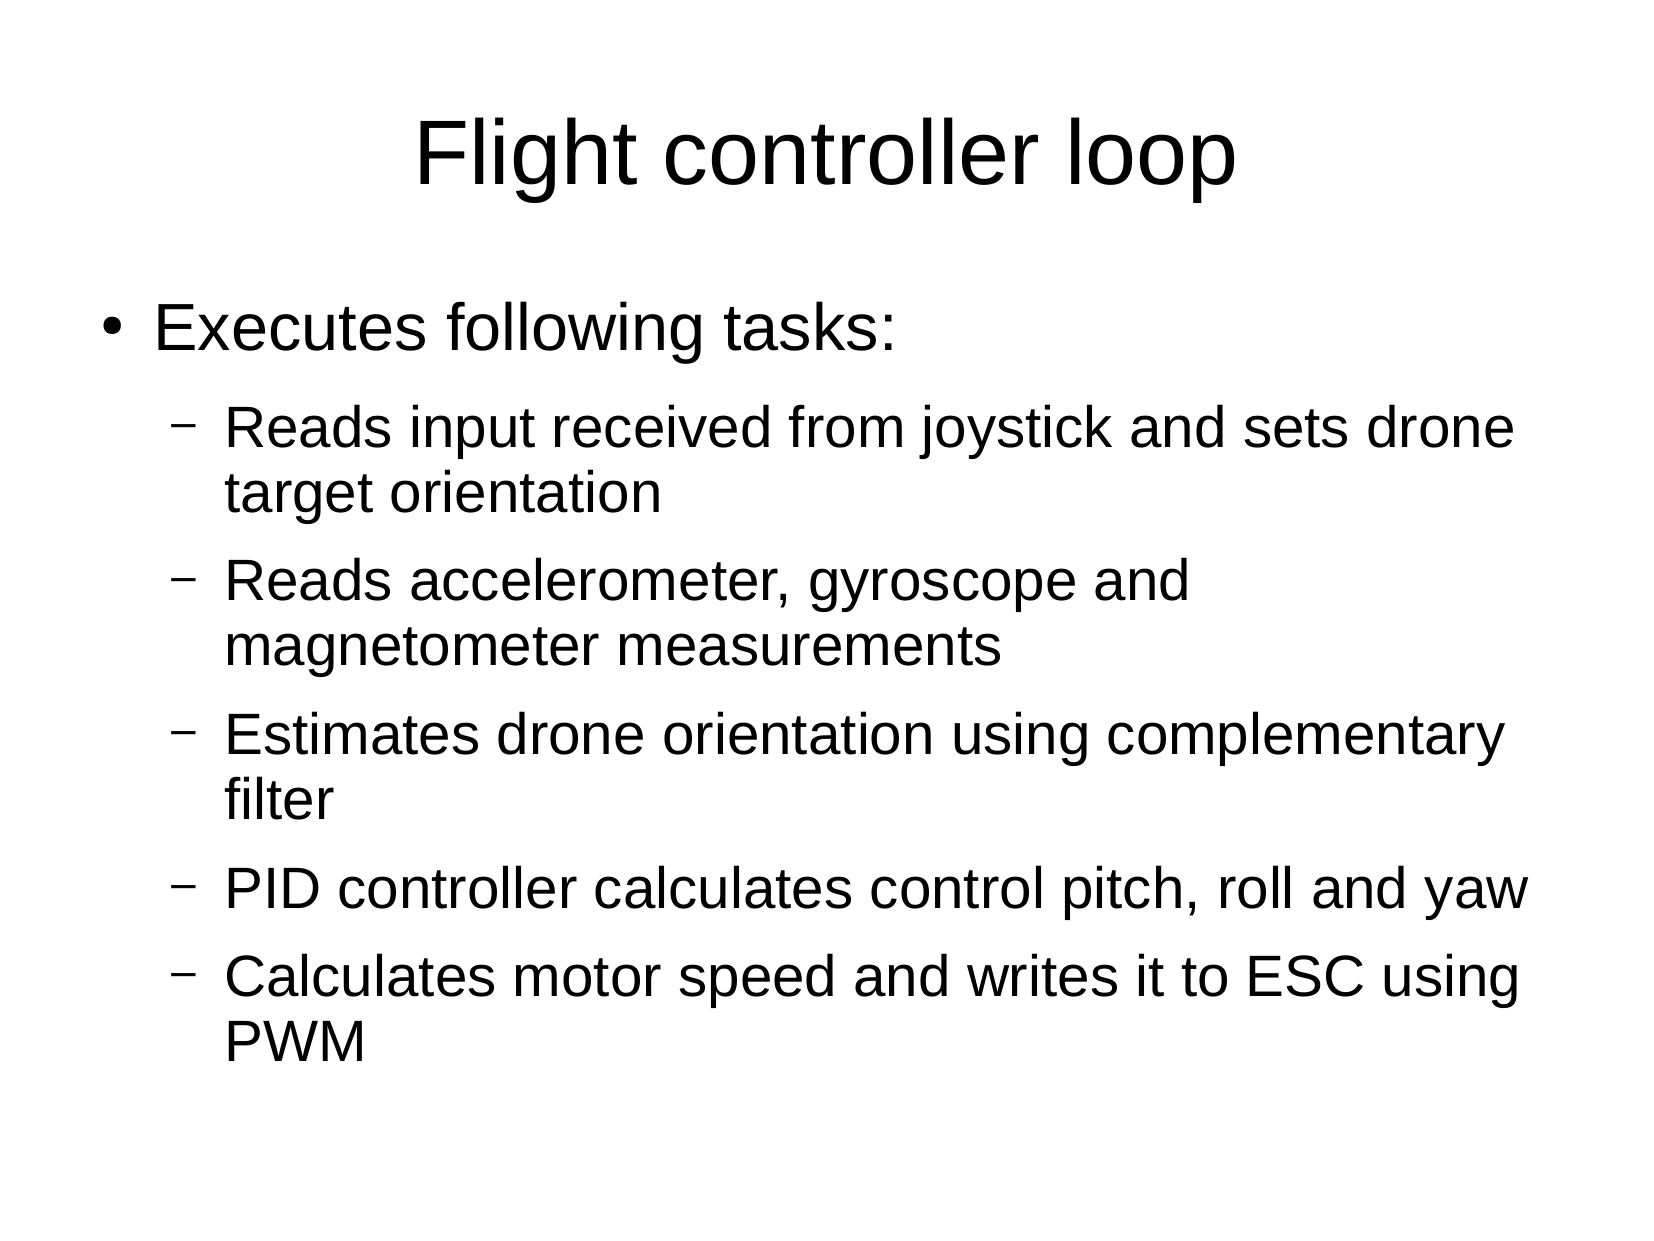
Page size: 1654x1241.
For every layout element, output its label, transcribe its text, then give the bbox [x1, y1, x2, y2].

list Executes following tasks: Reads input received from joystick and sets drone target orientation Reads accelerometer, gyroscope and magnetometer measurements Estimates drone orientation using complementary filter PID controller calculates control pitch, roll and yaw Calculates motor speed and writes it to ESC using PWM [82, 290, 1571, 1109]
title Flight controller loop [82, 49, 1571, 257]
